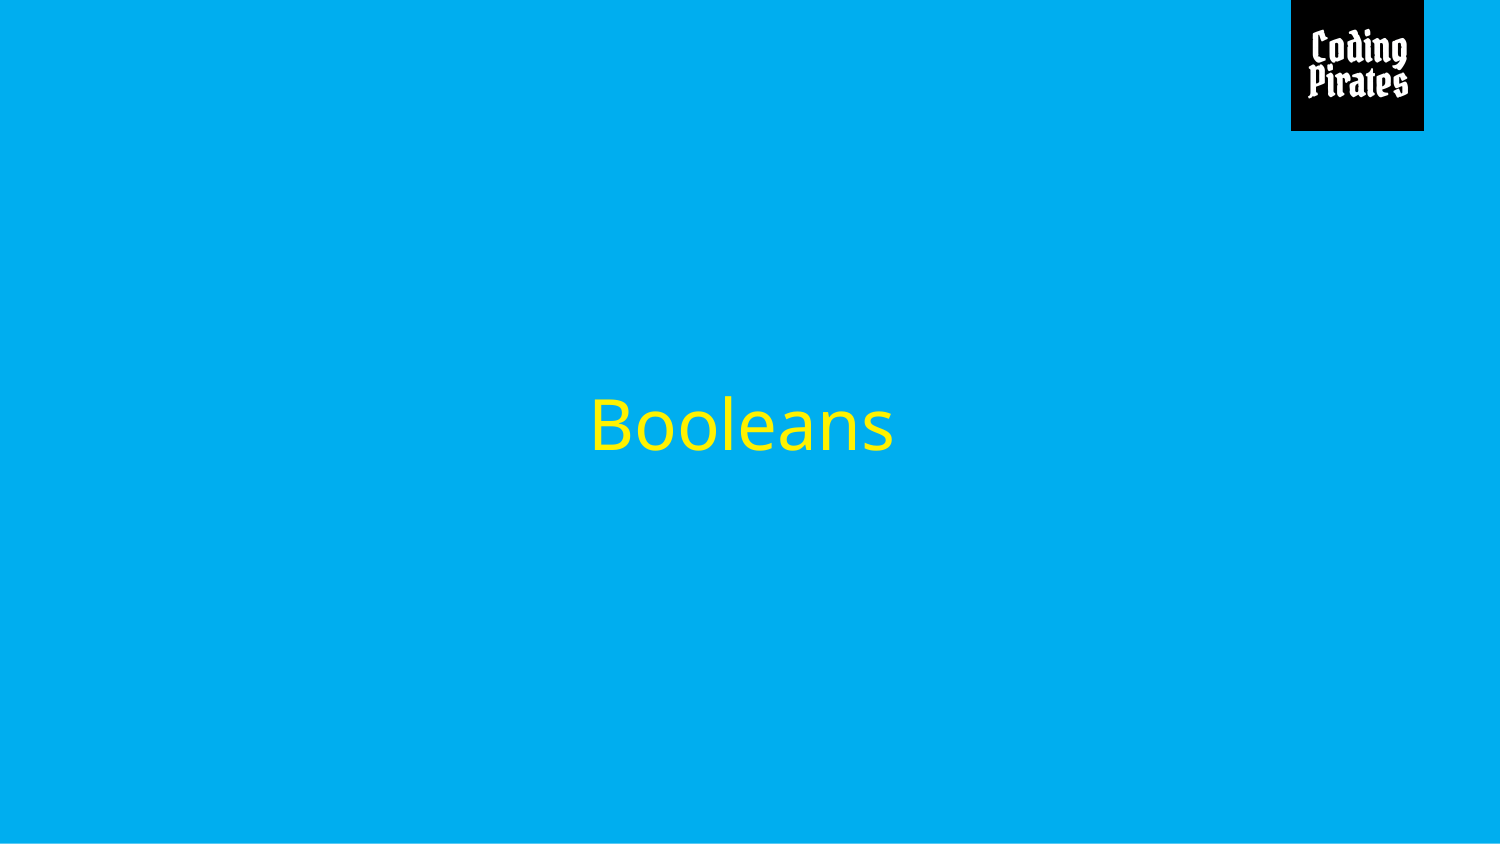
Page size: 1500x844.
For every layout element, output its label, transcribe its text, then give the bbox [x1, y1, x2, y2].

picture [1292, 0, 1423, 130]
title Booleans [12, 352, 1472, 491]
